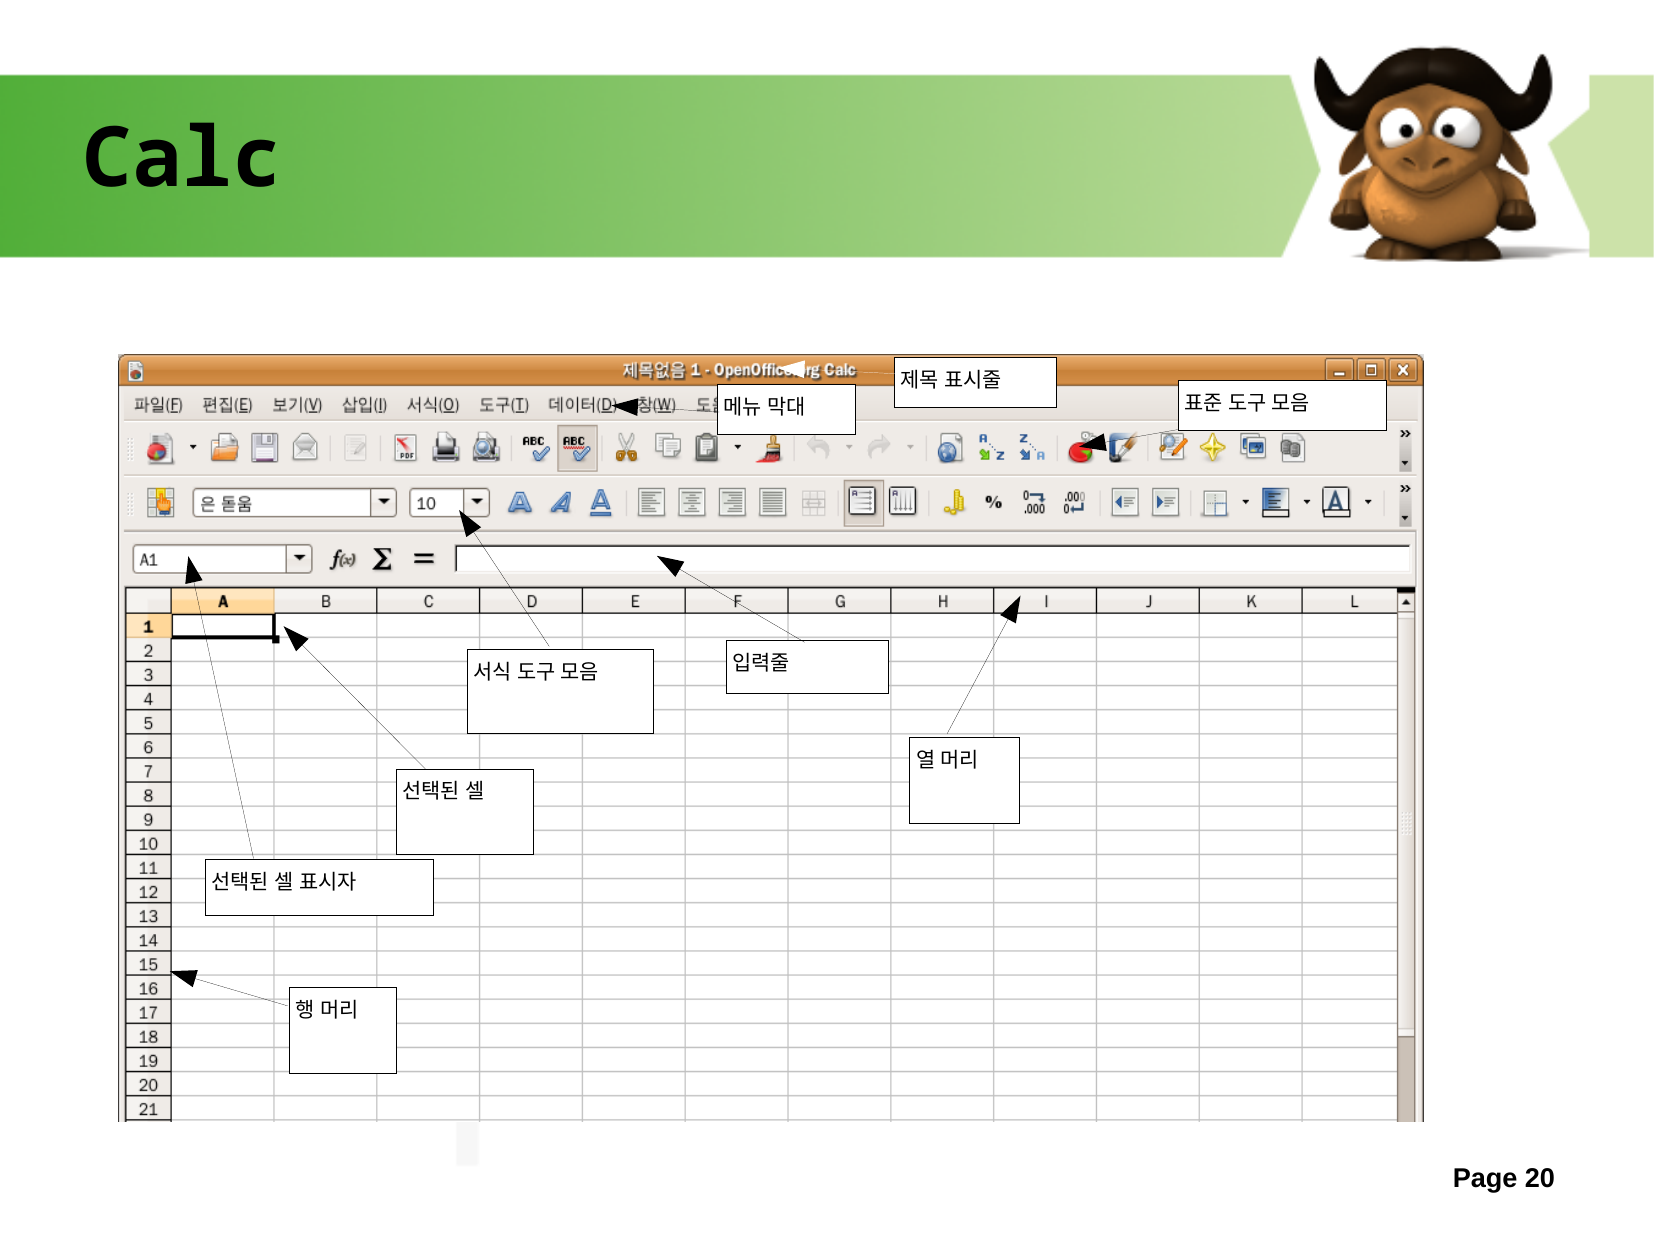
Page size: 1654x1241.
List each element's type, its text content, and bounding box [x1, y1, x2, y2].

text_box 선택된 셀 표시자 [205, 859, 434, 916]
text_box 메뉴 막대 [717, 384, 856, 435]
text_box 입력줄 [726, 640, 889, 694]
text_box 서식 도구 모음 [467, 649, 654, 734]
text_box 열 머리 [909, 737, 1020, 824]
text_box 선택된 셀 [396, 769, 534, 855]
title Calc [82, 49, 1571, 257]
text_box 표준 도구 모음 [1178, 380, 1387, 431]
picture [0, 0, 1654, 1241]
text_box 제목 표시줄 [894, 357, 1057, 408]
text_box 행 머리 [289, 987, 397, 1074]
